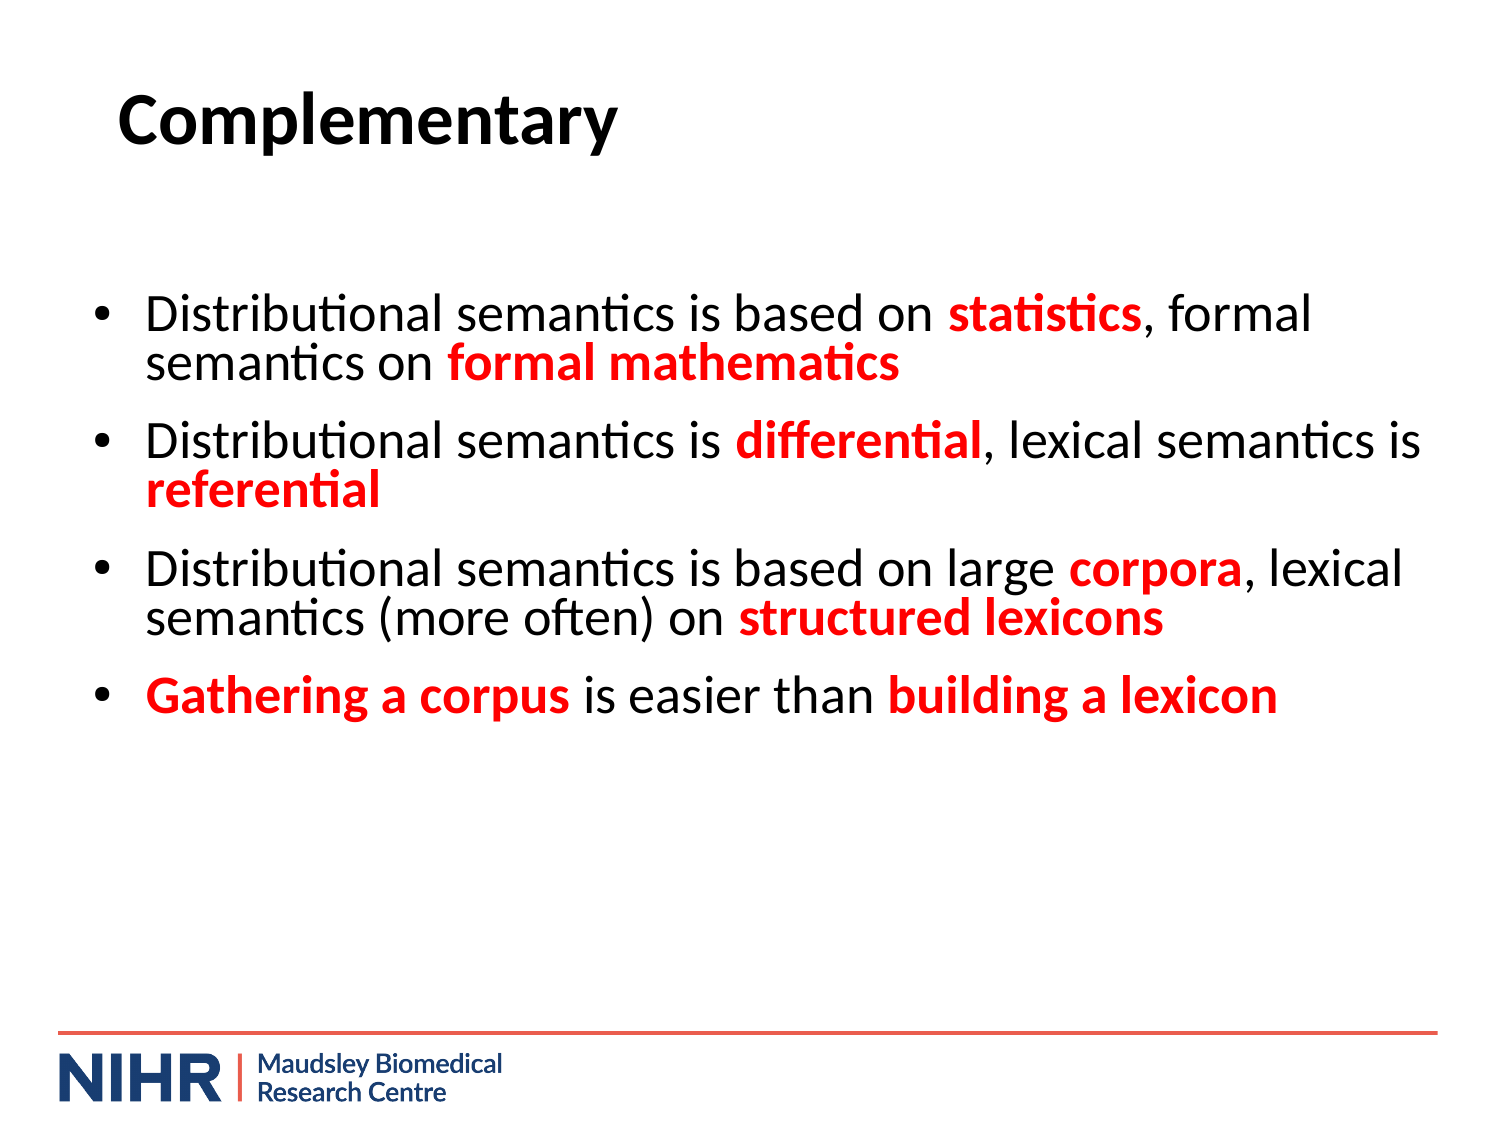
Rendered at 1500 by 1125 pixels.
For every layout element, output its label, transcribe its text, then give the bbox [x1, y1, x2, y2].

title Complementary [118, 14, 1394, 238]
list Distributional semantics is based on statistics, formal semantics on formal mathematics Distributional semantics is differential, lexical semantics is referential Distributional semantics is based on large corpora, lexical semantics (more often) on structured lexicons Gathering a corpus is easier than building a lexicon [75, 292, 1447, 1083]
picture [29, 1018, 531, 1125]
